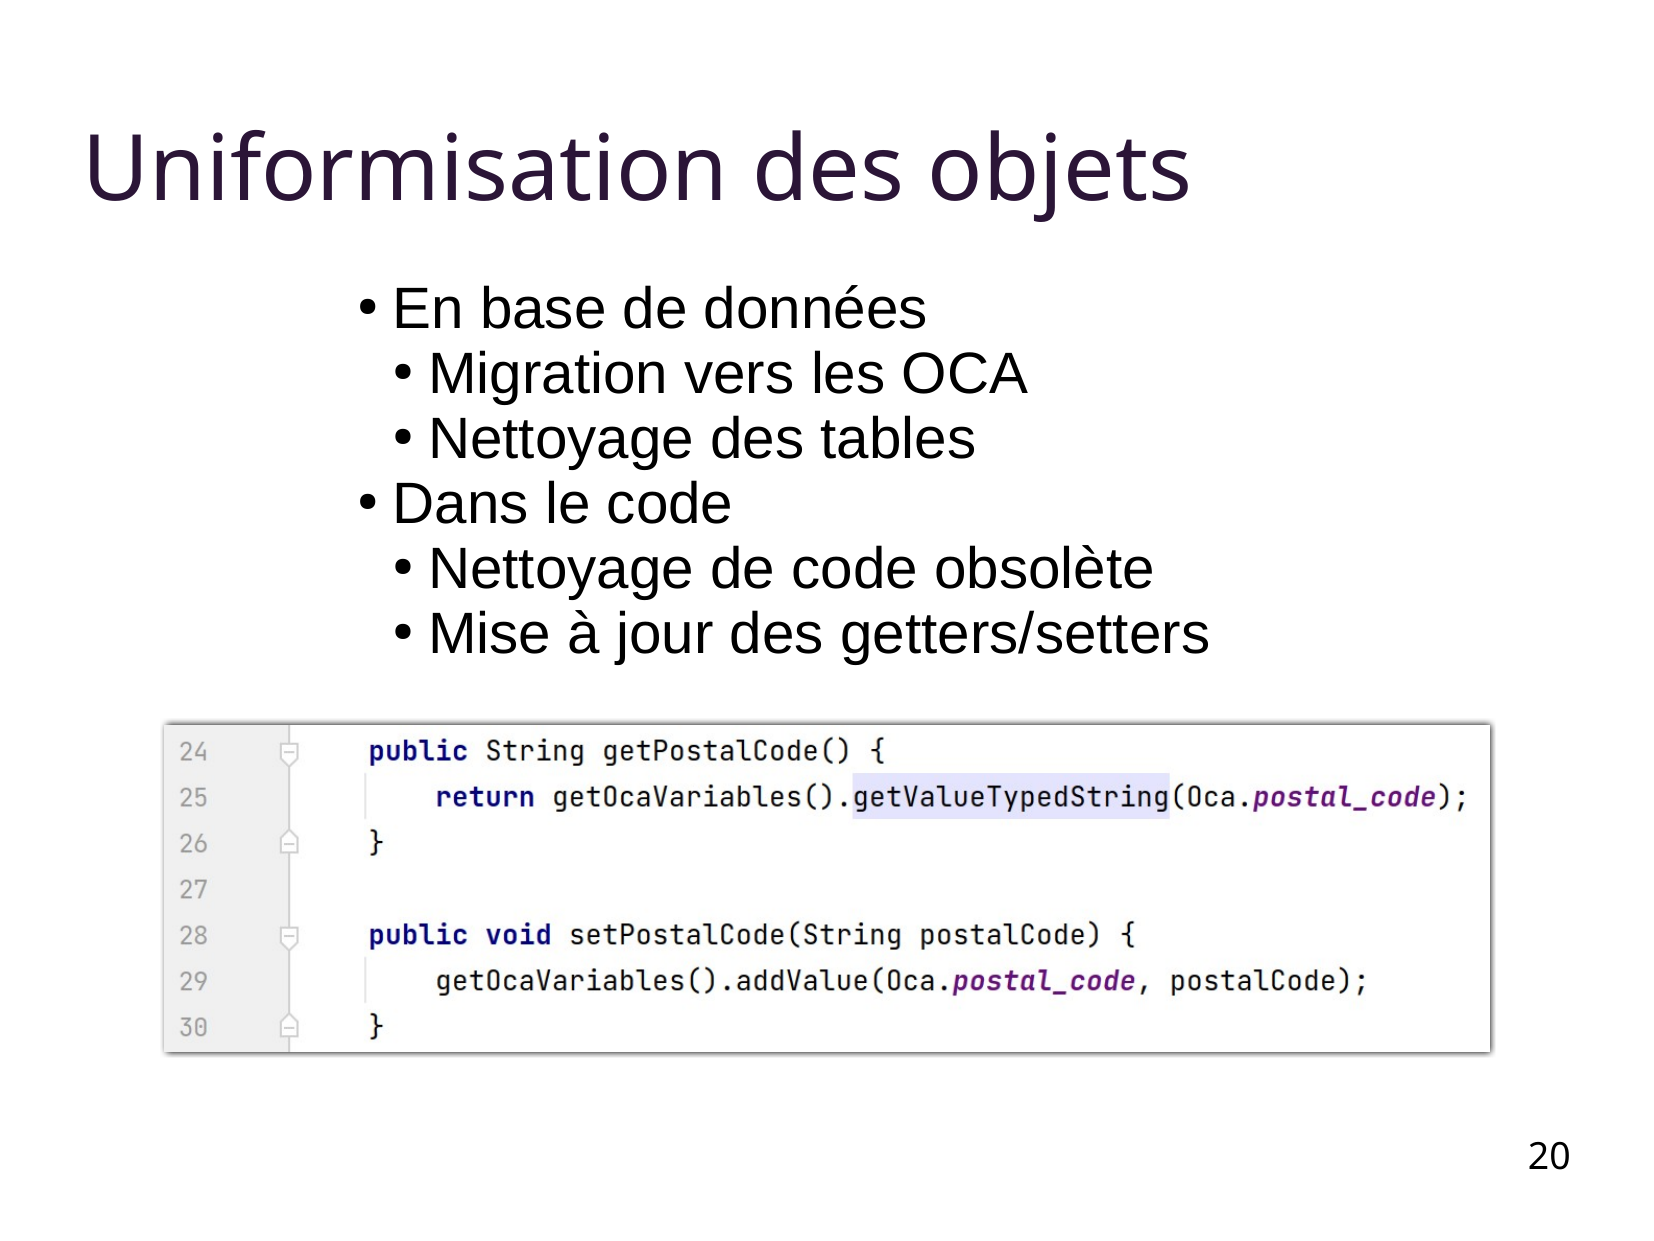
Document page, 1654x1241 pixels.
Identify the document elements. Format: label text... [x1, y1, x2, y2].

text_box En base de données Migration vers les OCA Nettoyage des tables Dans le code Nettoyage de code obsolète Mise à jour des getters/setters [342, 268, 1264, 674]
picture [164, 725, 1490, 1052]
title Uniformisation des objets [82, 102, 1571, 310]
